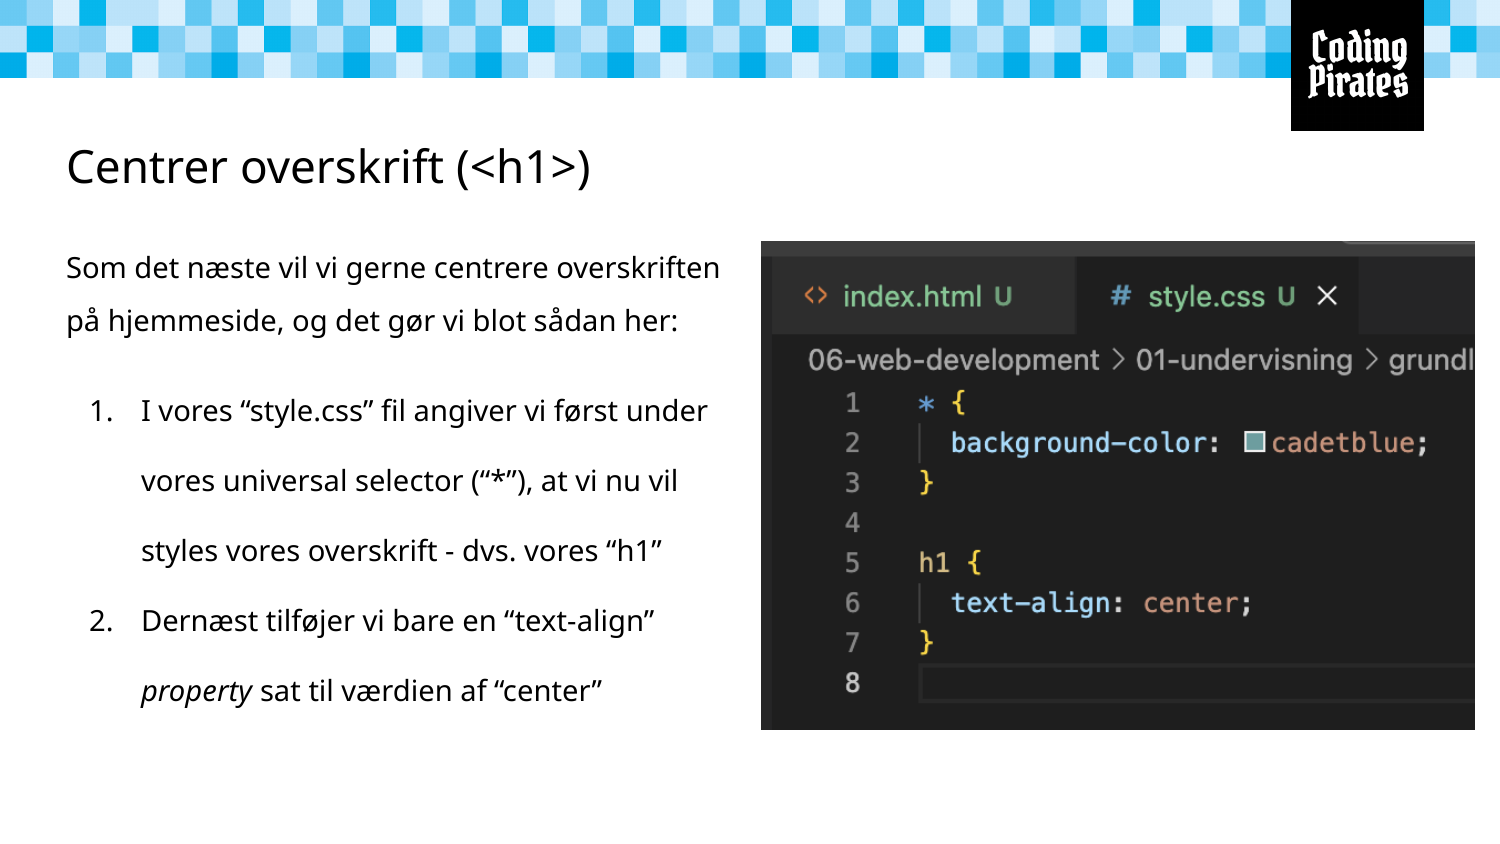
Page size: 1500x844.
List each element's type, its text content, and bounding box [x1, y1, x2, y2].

picture [761, 241, 1475, 730]
picture [0, 0, 1056, 78]
title Centrer overskrift (<h1>) [51, 123, 1223, 217]
list Som det næste vil vi gerne centrere overskriften på hjemmeside, og det gør vi blot sådan her: I vores “style.css” fil angiver vi først under vores universal selector (“*”), at vi nu vil styles vores overskrift - dvs. vores “h1” Dernæst tilføjer vi bare en “text-align” property sat til værdien af “center” [51, 216, 737, 800]
picture [1291, 0, 1424, 131]
